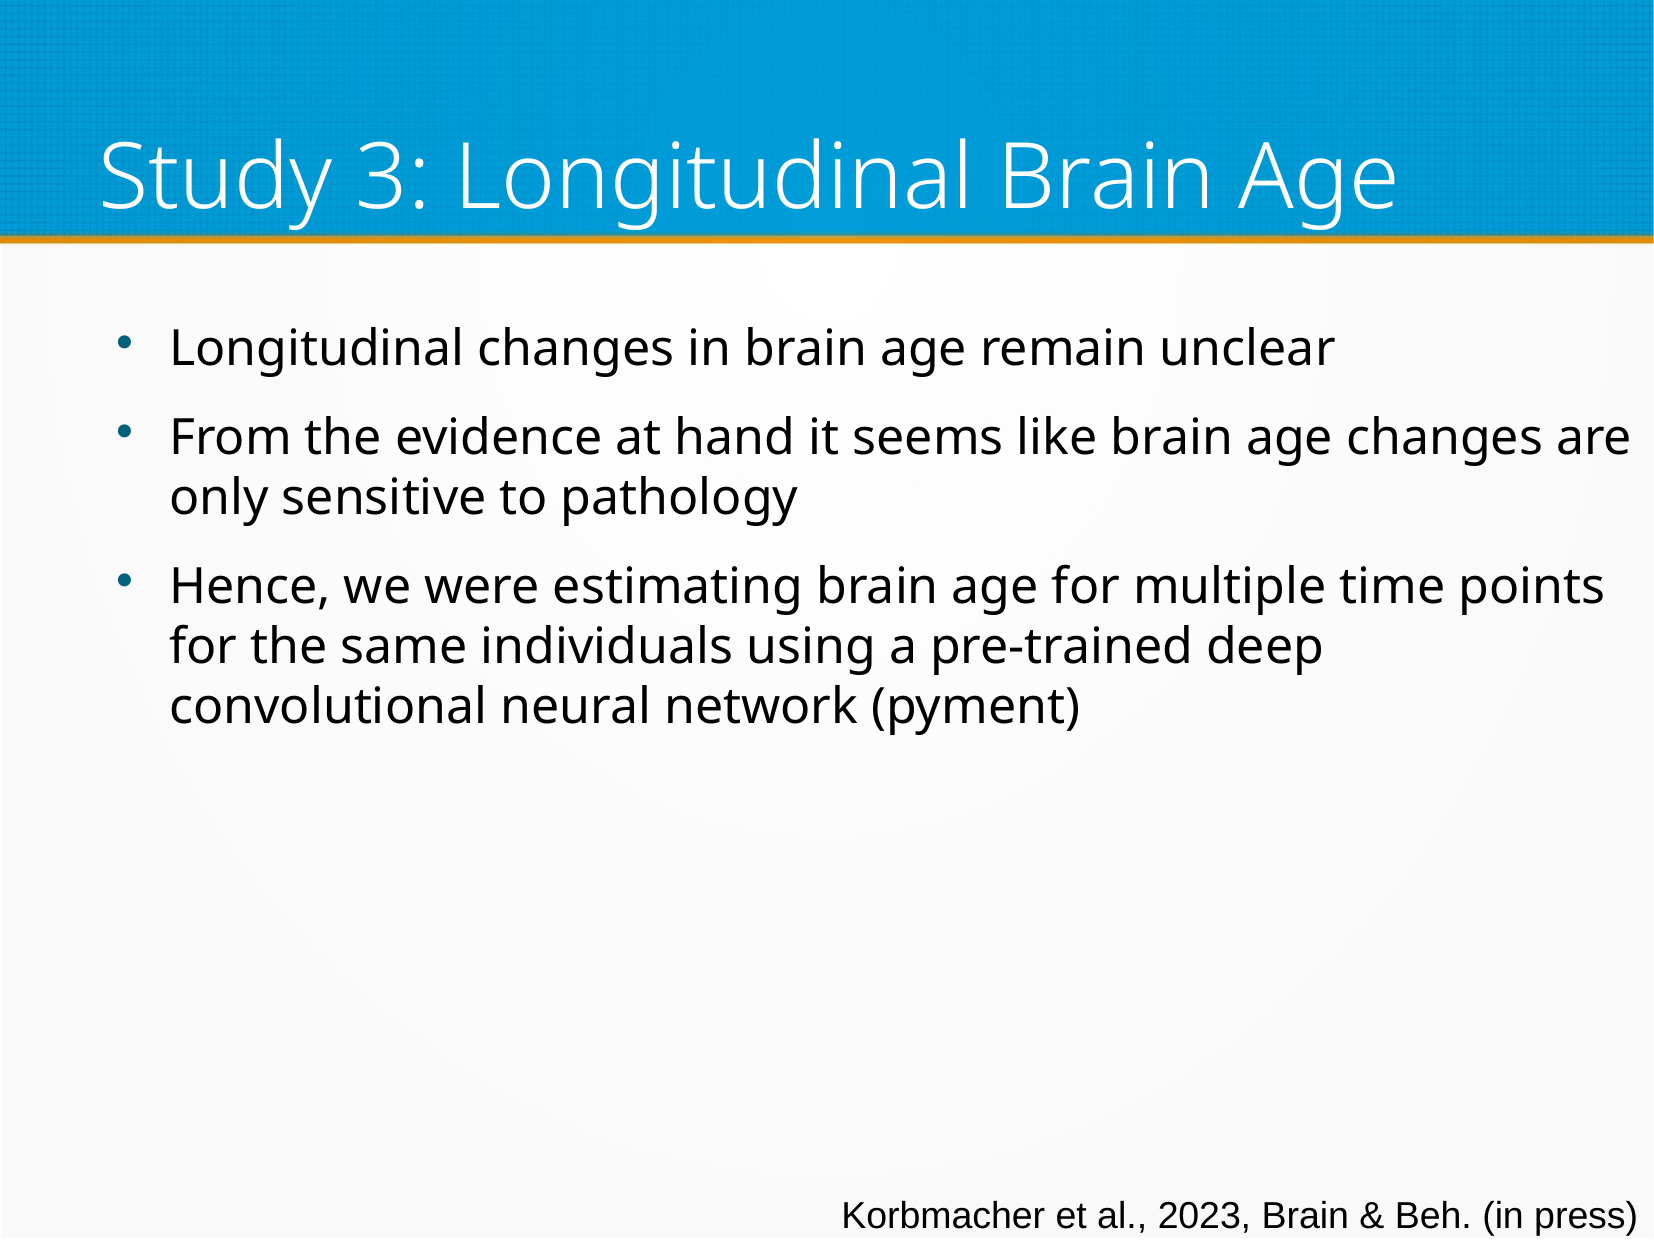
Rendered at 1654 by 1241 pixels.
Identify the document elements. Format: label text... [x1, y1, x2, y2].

text_box Korbmacher et al., 2023, Brain & Beh. (in press) [826, 1183, 1654, 1240]
title Study 3: Longitudinal Brain Age [98, 19, 1654, 227]
list Longitudinal changes in brain age remain unclear From the evidence at hand it seems like brain age changes are only sensitive to pathology Hence, we were estimating brain age for multiple time points for the same individuals using a pre-trained deep convolutional neural network (pyment) [98, 315, 1654, 1080]
picture [0, 233, 1654, 1241]
